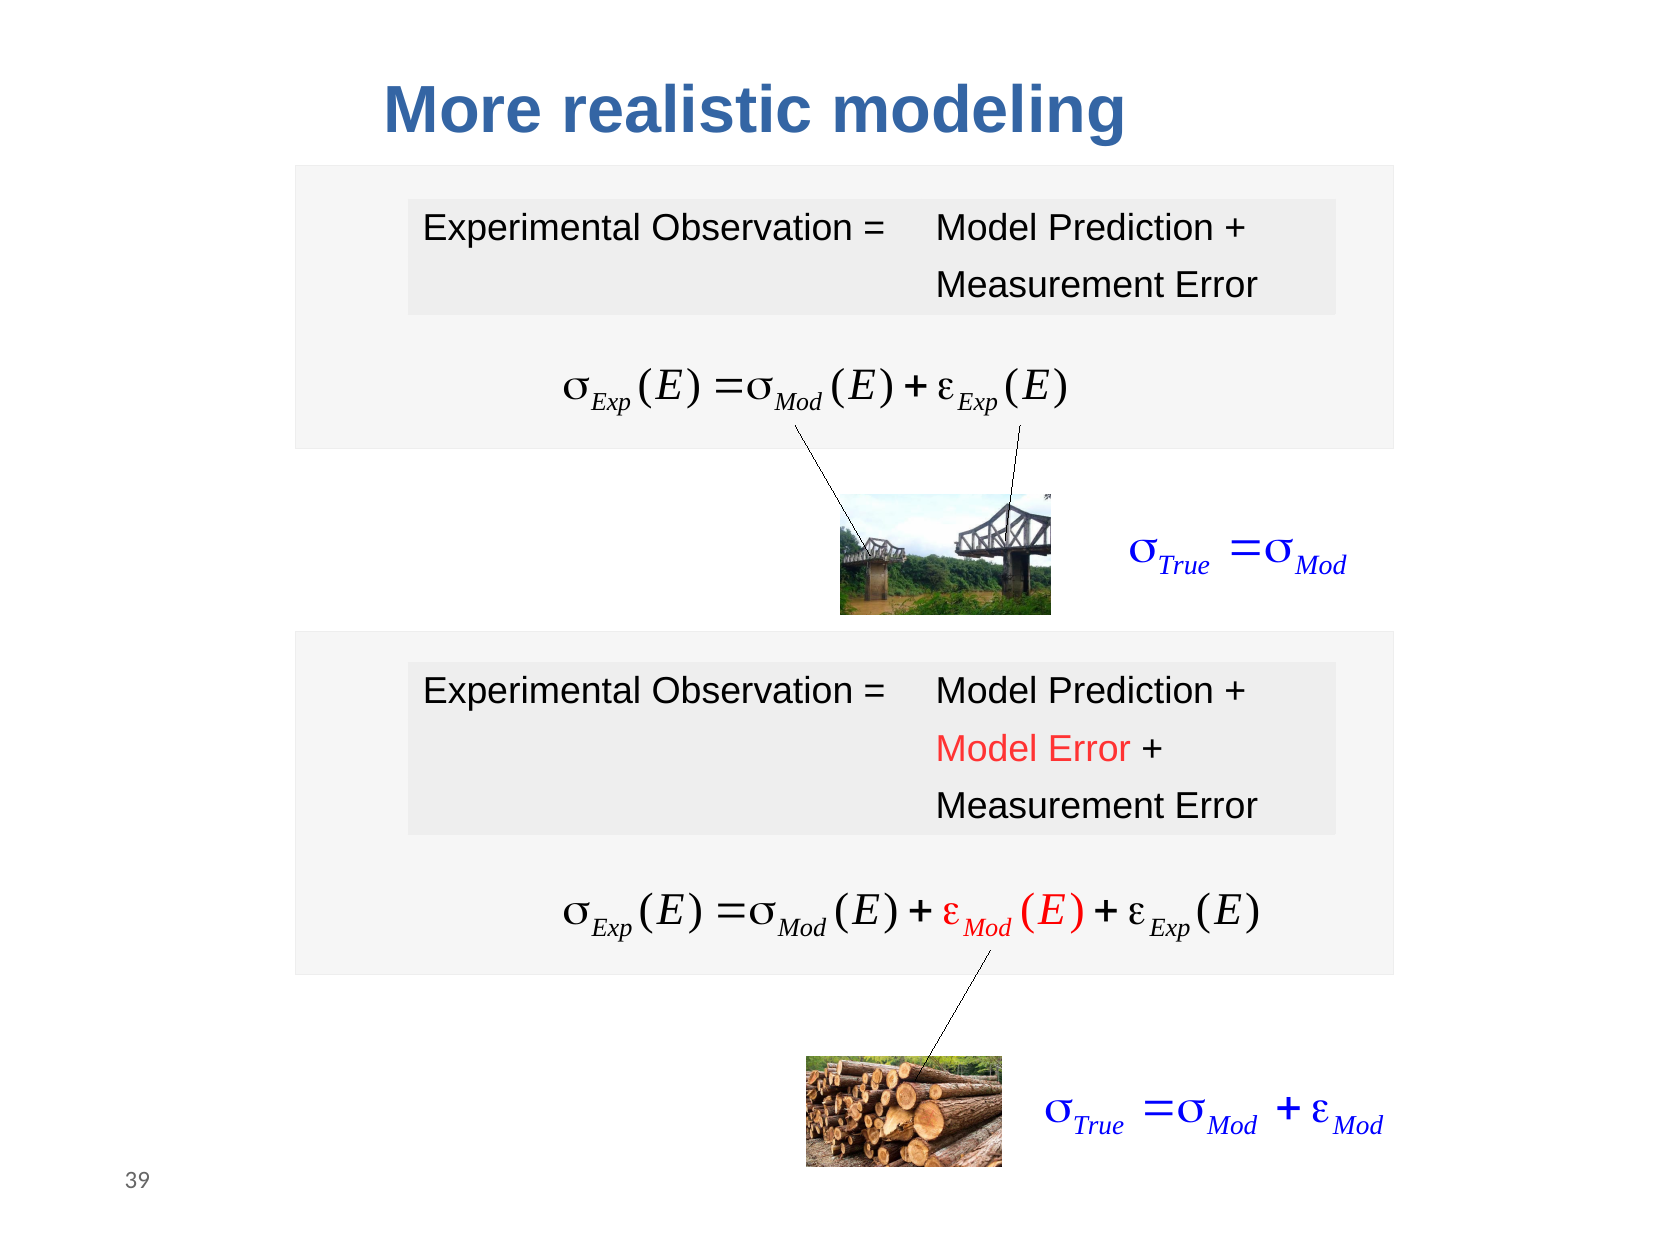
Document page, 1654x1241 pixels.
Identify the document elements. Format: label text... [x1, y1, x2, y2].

table_cell Model Error + [922, 720, 1335, 777]
picture [555, 879, 1270, 951]
table_header Experimental Observation = [409, 200, 921, 256]
table_cell [409, 720, 921, 777]
table_cell Measurement Error [922, 778, 1335, 834]
table_cell Measurement Error [922, 257, 1335, 314]
table_header Model Prediction + [922, 663, 1335, 719]
title More realistic modeling [147, 5, 1365, 213]
picture [1037, 1074, 1396, 1146]
picture [555, 354, 1075, 426]
table_header Model Prediction + [922, 200, 1335, 256]
picture [840, 494, 1051, 616]
table_header Experimental Observation = [409, 663, 921, 719]
text_box [295, 631, 1394, 975]
picture [806, 1056, 1002, 1167]
table_cell [409, 257, 921, 314]
picture [1121, 513, 1359, 587]
text_box [295, 165, 1394, 449]
table_cell [409, 778, 921, 834]
